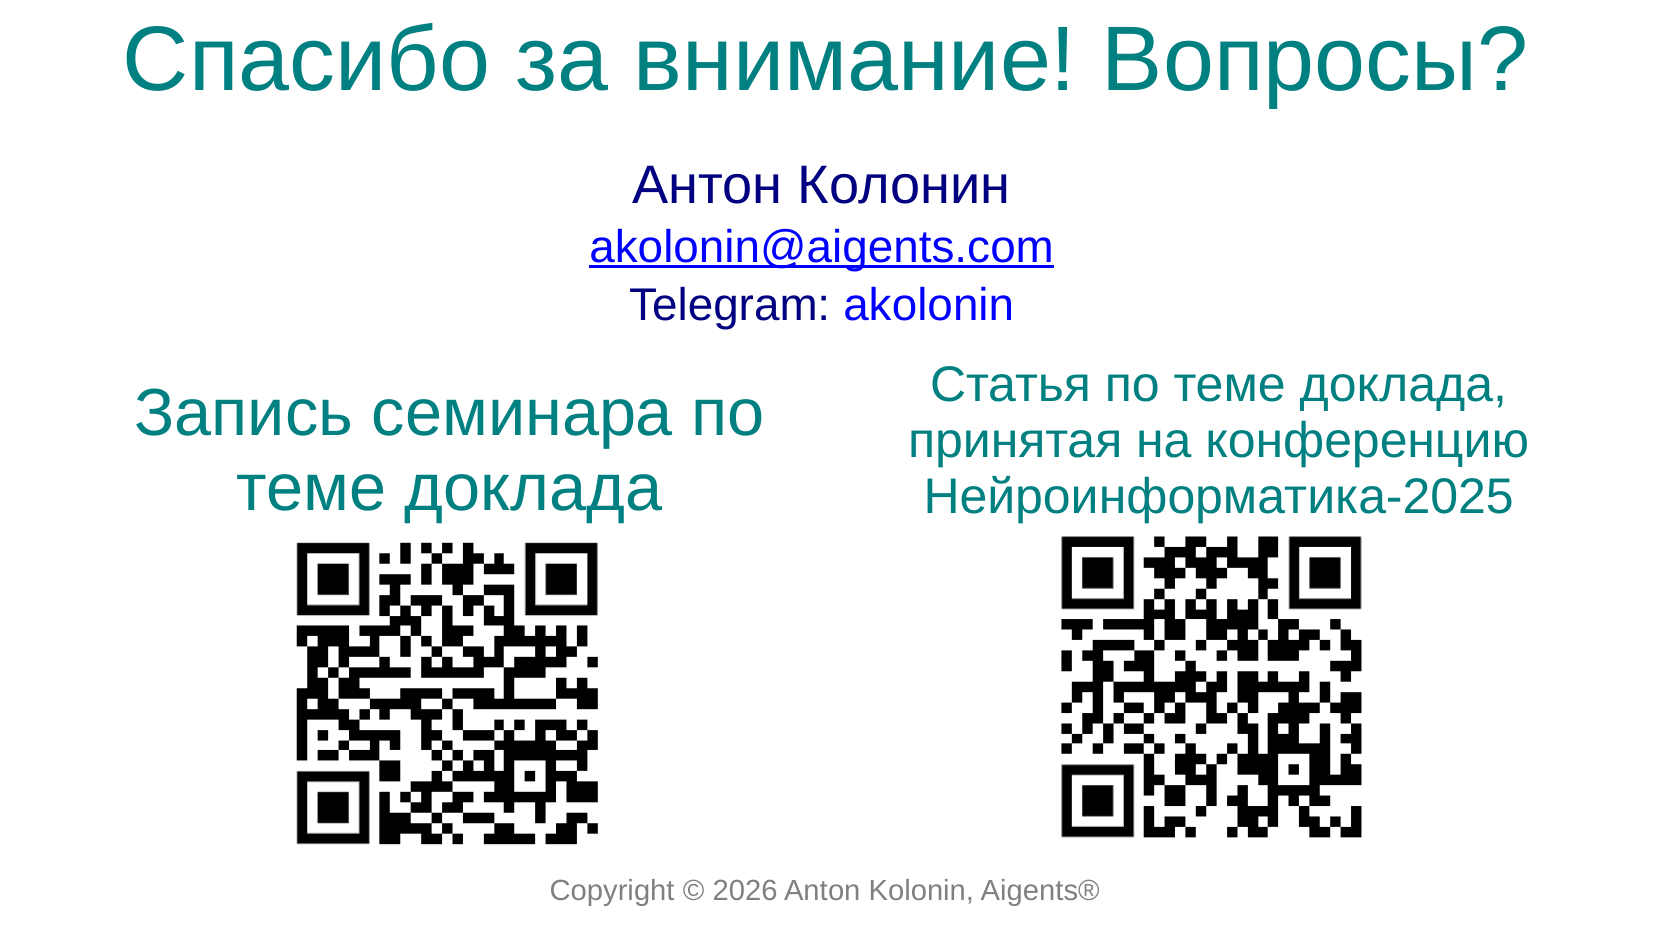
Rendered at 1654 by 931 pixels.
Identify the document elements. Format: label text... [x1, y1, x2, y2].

text_box Запись семинара по теме доклада [112, 367, 788, 543]
picture [1050, 524, 1375, 852]
text_box Спасибо за внимание! Вопросы? [0, 0, 1654, 151]
text_box Статья по теме доклада, принятая на конференцию Нейроинформатика-2025 [825, 349, 1613, 663]
picture [279, 543, 624, 863]
text_box Антон Колонин akolonin@aigents.com Telegram: akolonin [256, 151, 1388, 382]
